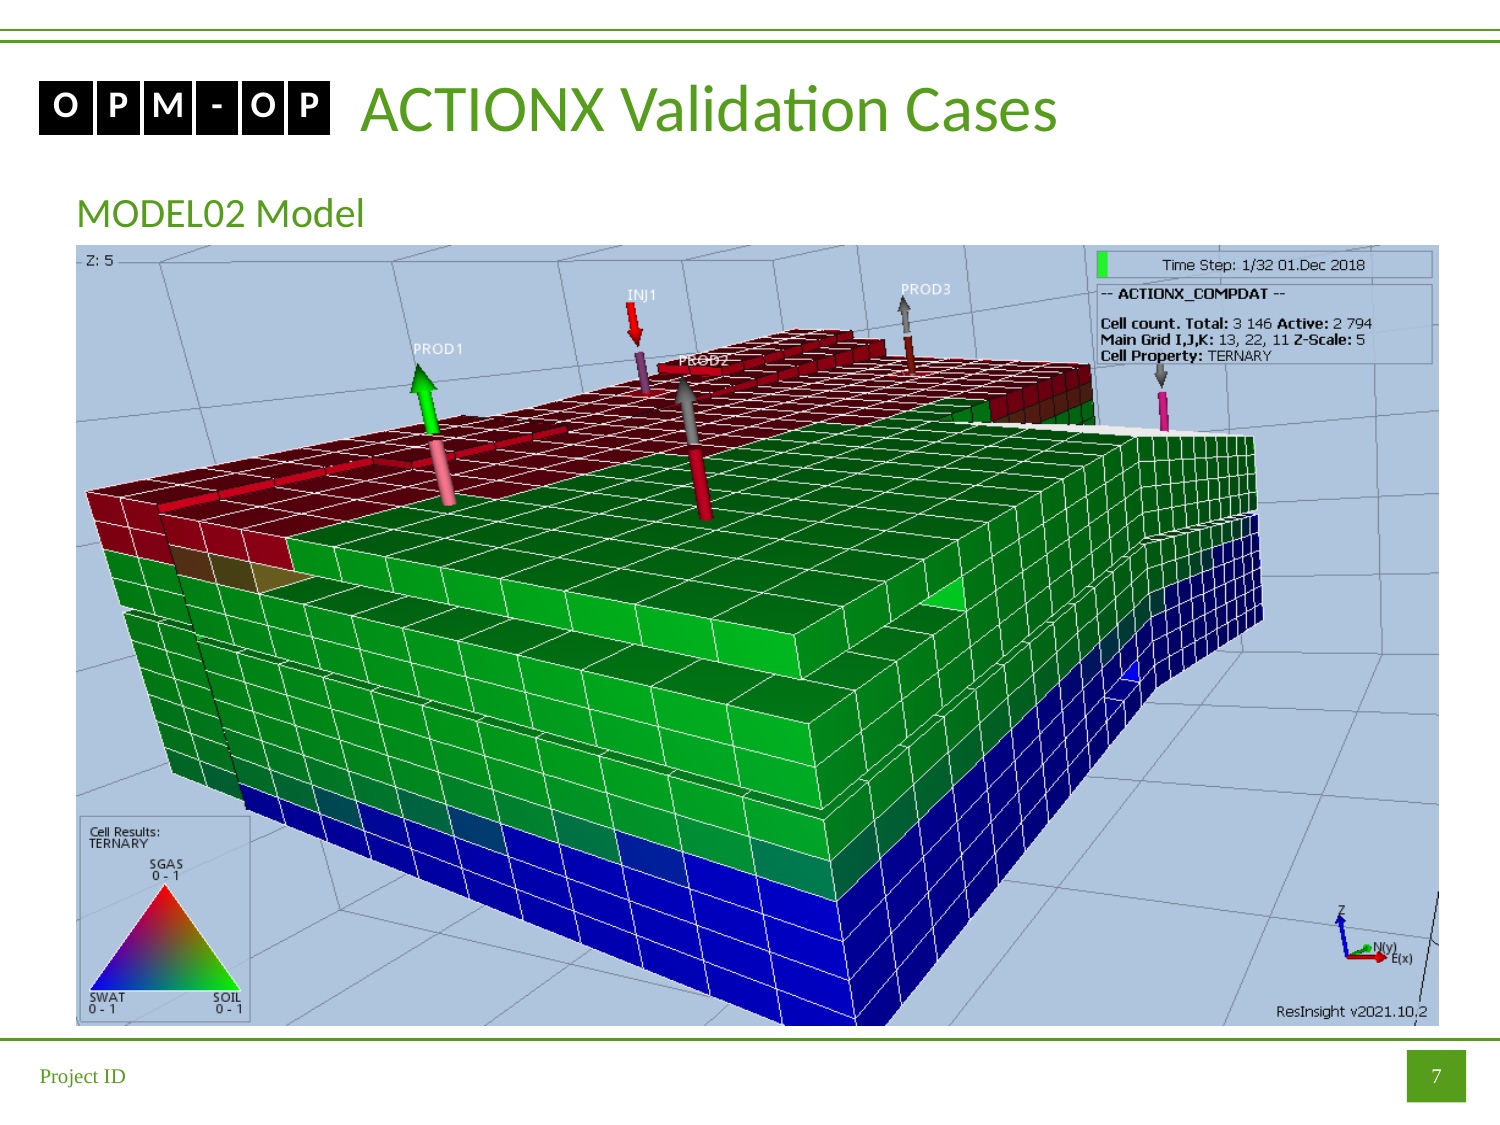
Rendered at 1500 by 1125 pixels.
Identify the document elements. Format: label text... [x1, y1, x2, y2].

picture [76, 245, 1439, 1026]
title ACTIONX Validation Cases [360, 77, 1425, 153]
list MODEL02 Model [76, 196, 1427, 245]
